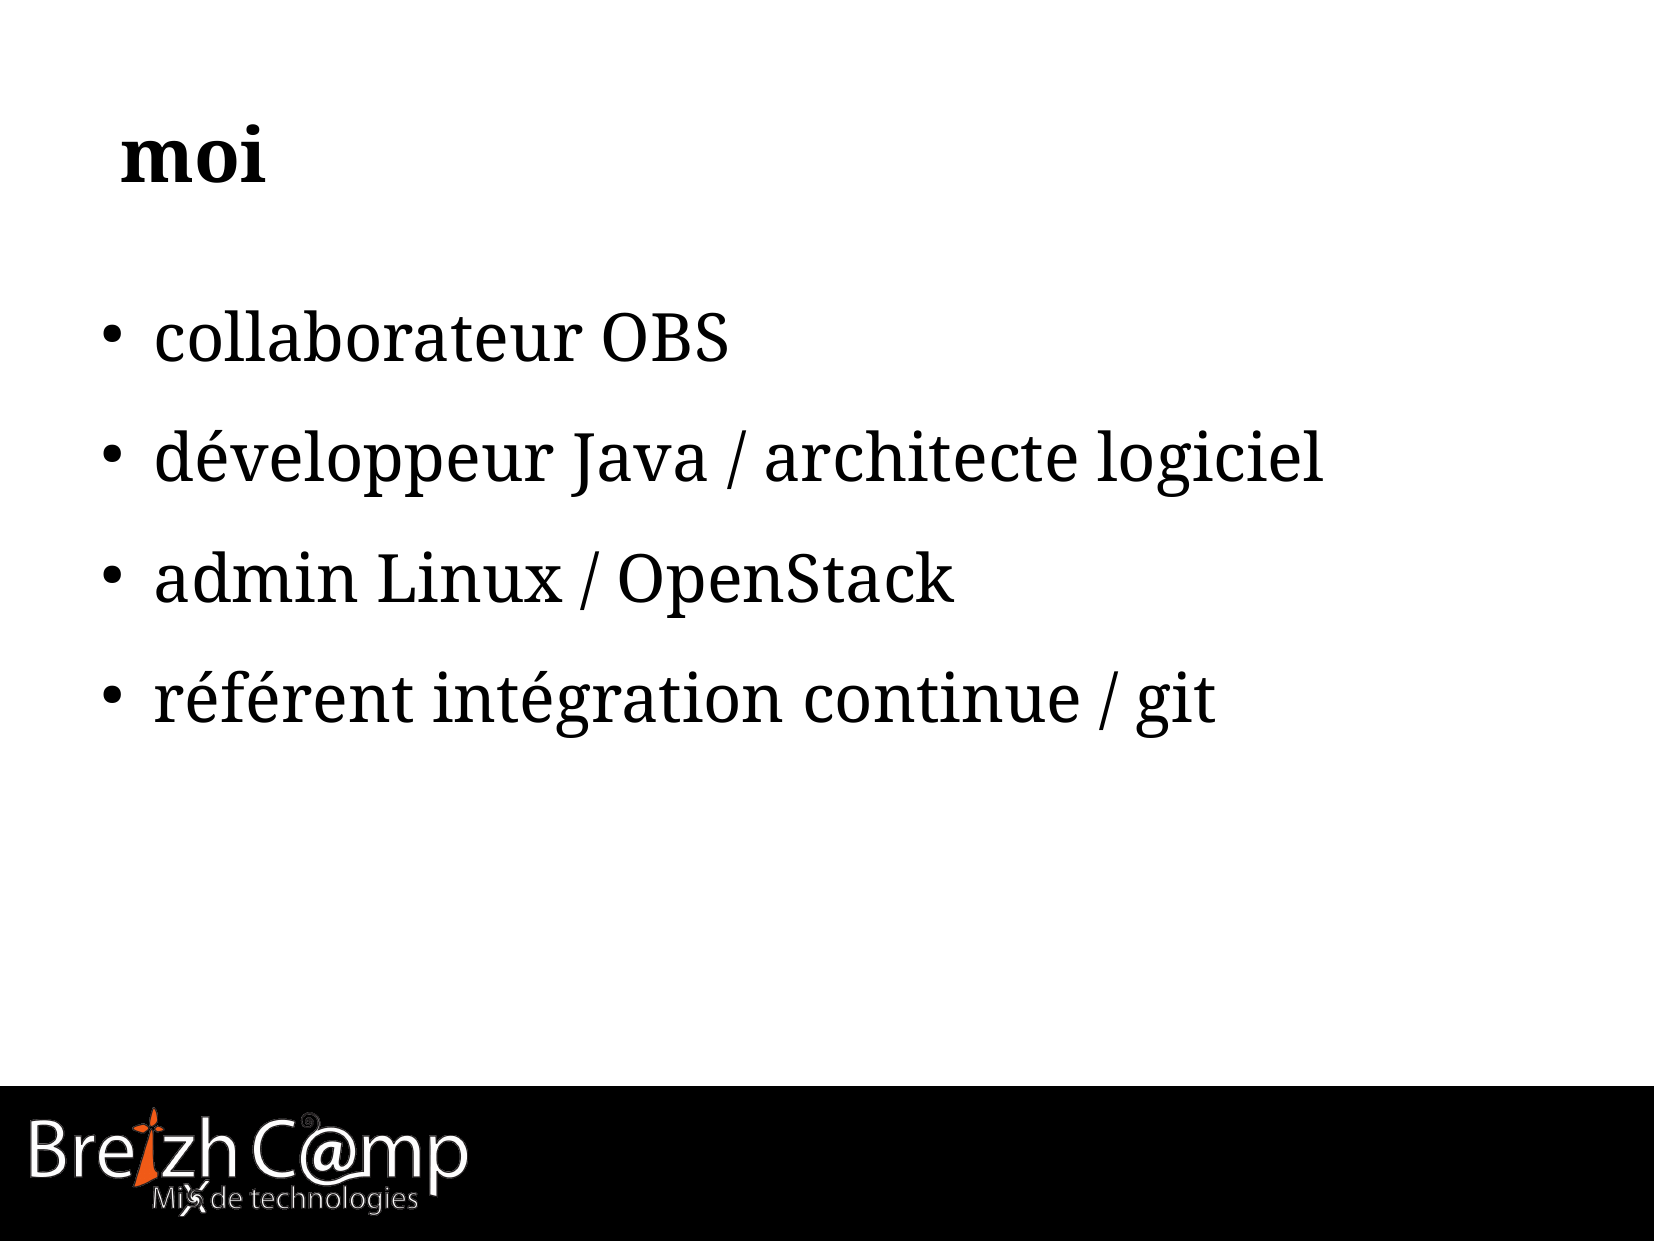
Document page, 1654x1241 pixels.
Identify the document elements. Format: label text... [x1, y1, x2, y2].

list collaborateur OBS développeur Java / architecte logiciel admin Linux / OpenStack référent intégration continue / git [82, 290, 1538, 1010]
title moi [82, 49, 1571, 257]
picture [30, 1107, 468, 1217]
